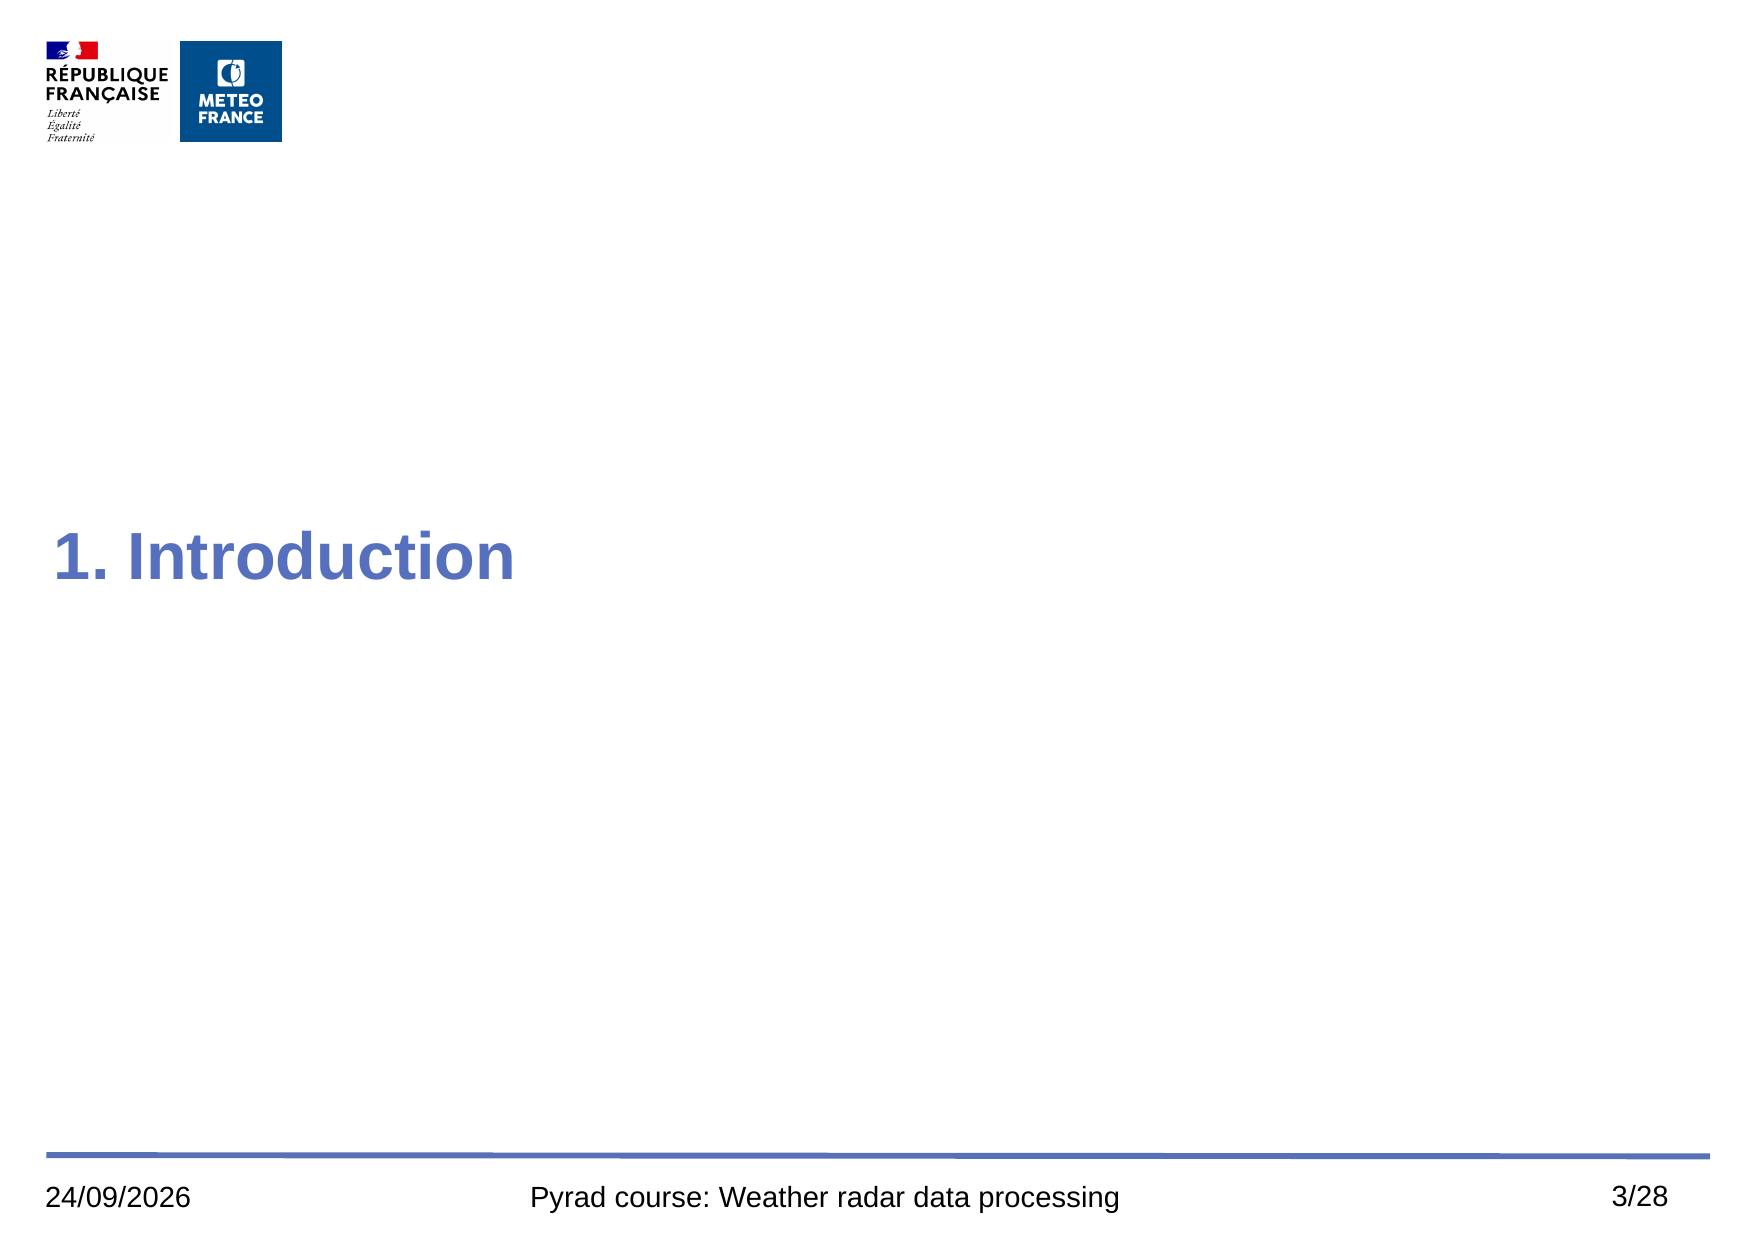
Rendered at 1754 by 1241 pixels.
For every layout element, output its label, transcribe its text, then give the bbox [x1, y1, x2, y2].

subtitle 1. Introduction [53, 321, 1440, 791]
picture [46, 41, 172, 142]
picture [180, 41, 282, 142]
